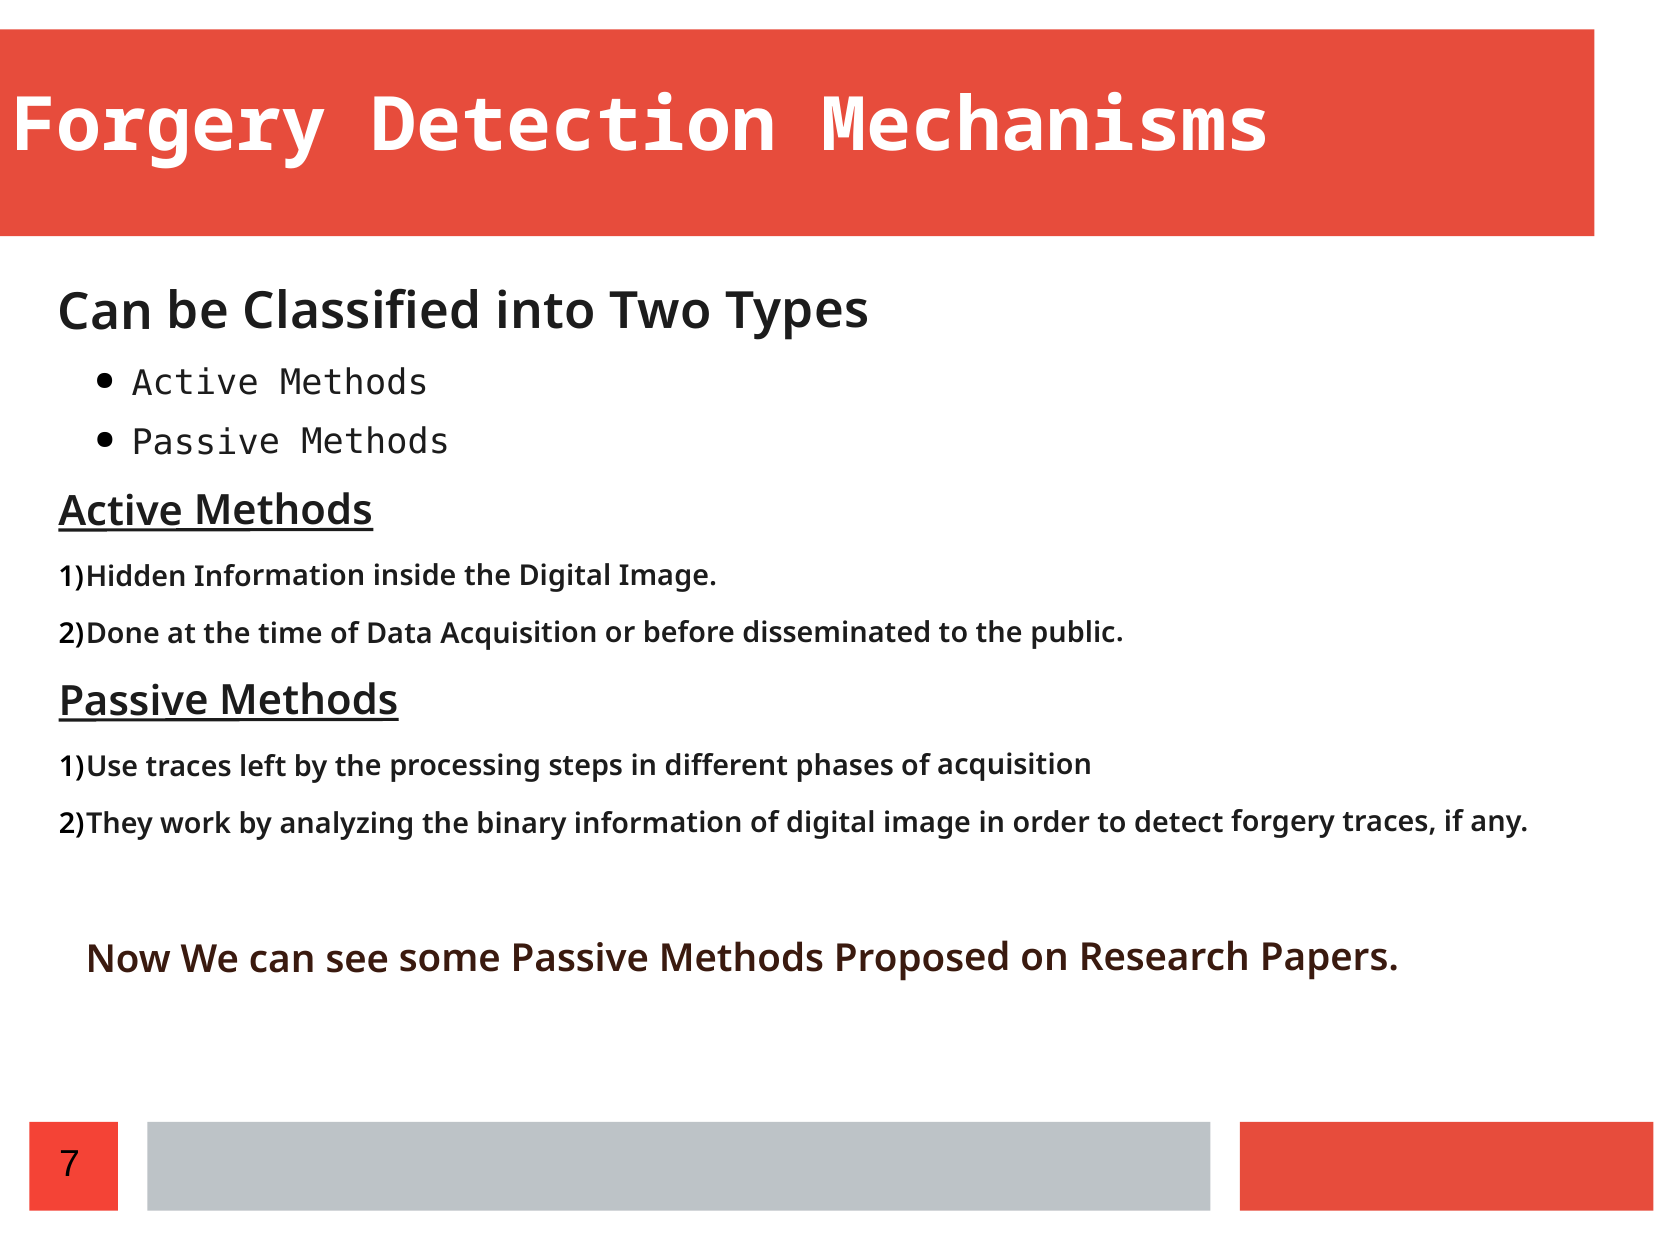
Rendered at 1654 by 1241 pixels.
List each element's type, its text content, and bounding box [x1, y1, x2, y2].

list Can be Classified into Two Types Active Methods Passive Methods Active Methods Hidden Information inside the Digital Image. Done at the time of Data Acquisition or before disseminated to the public. Passive Methods Use traces left by the processing steps in different phases of acquisition They work by analyzing the binary information of digital image in order to detect forgery traces, if any. Now We can see some Passive Methods Proposed on Research Papers. [57, 271, 1548, 994]
text_box Forgery Detection Mechanisms [11, 17, 1547, 166]
text_box <number> [44, 1134, 674, 1205]
